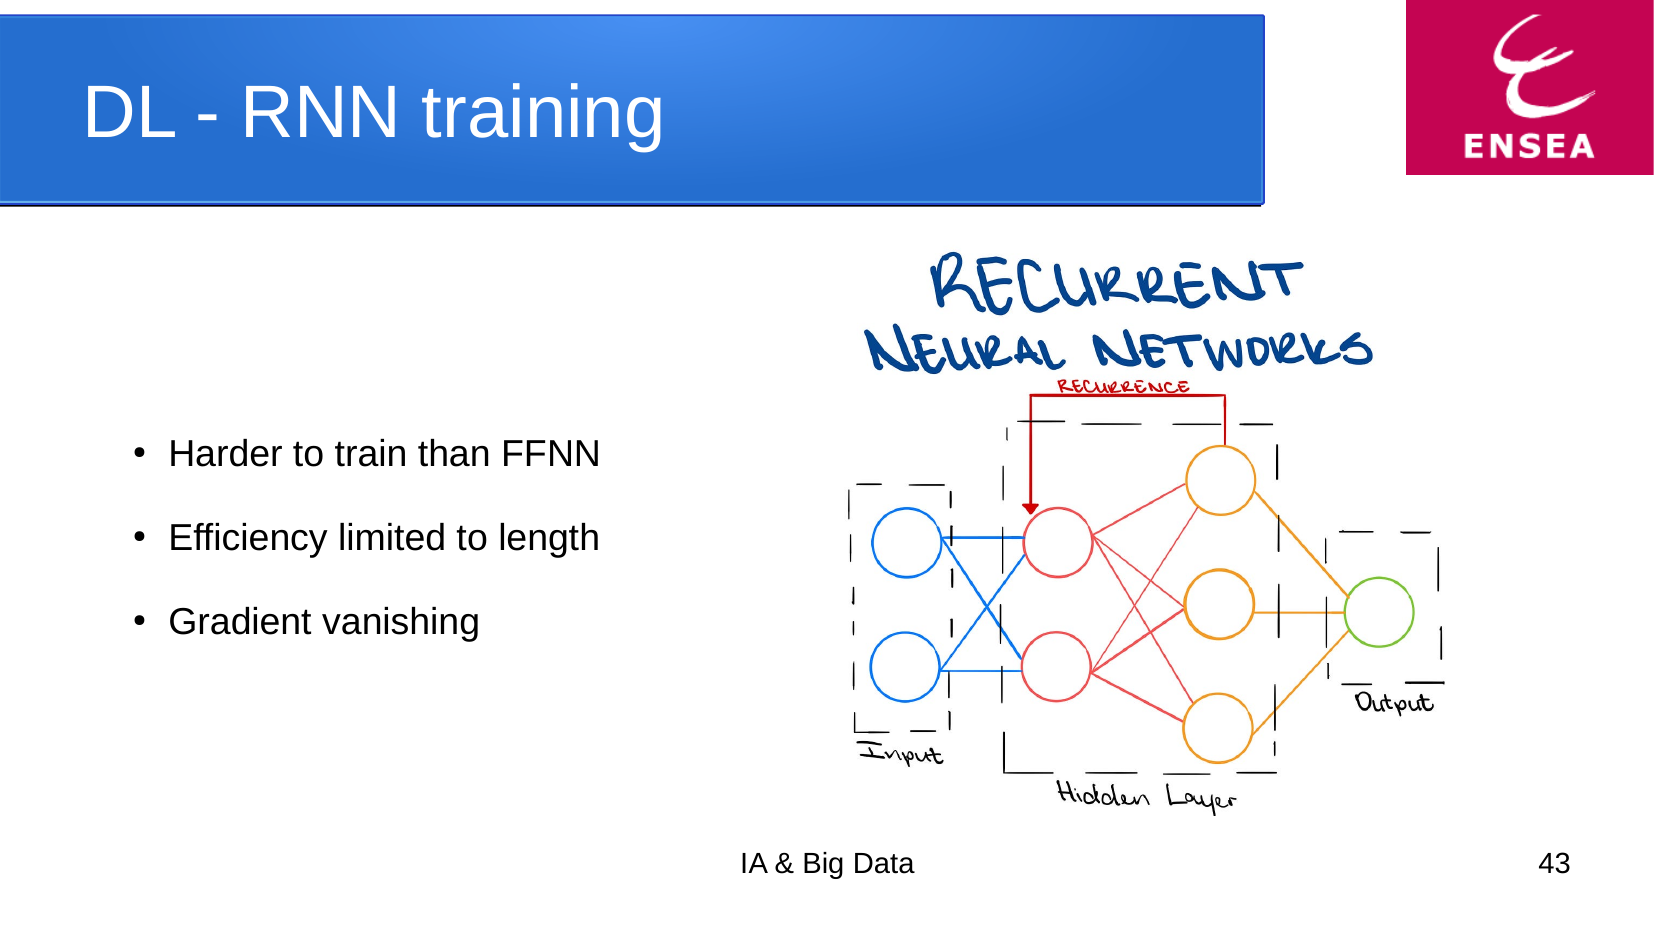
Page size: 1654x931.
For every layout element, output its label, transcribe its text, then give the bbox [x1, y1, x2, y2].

picture [1406, 0, 1654, 175]
text_box Harder to train than FFNN Efficiency limited to length Gradient vanishing [118, 425, 638, 650]
title DL - RNN training [82, 35, 1235, 189]
picture [779, 236, 1536, 816]
